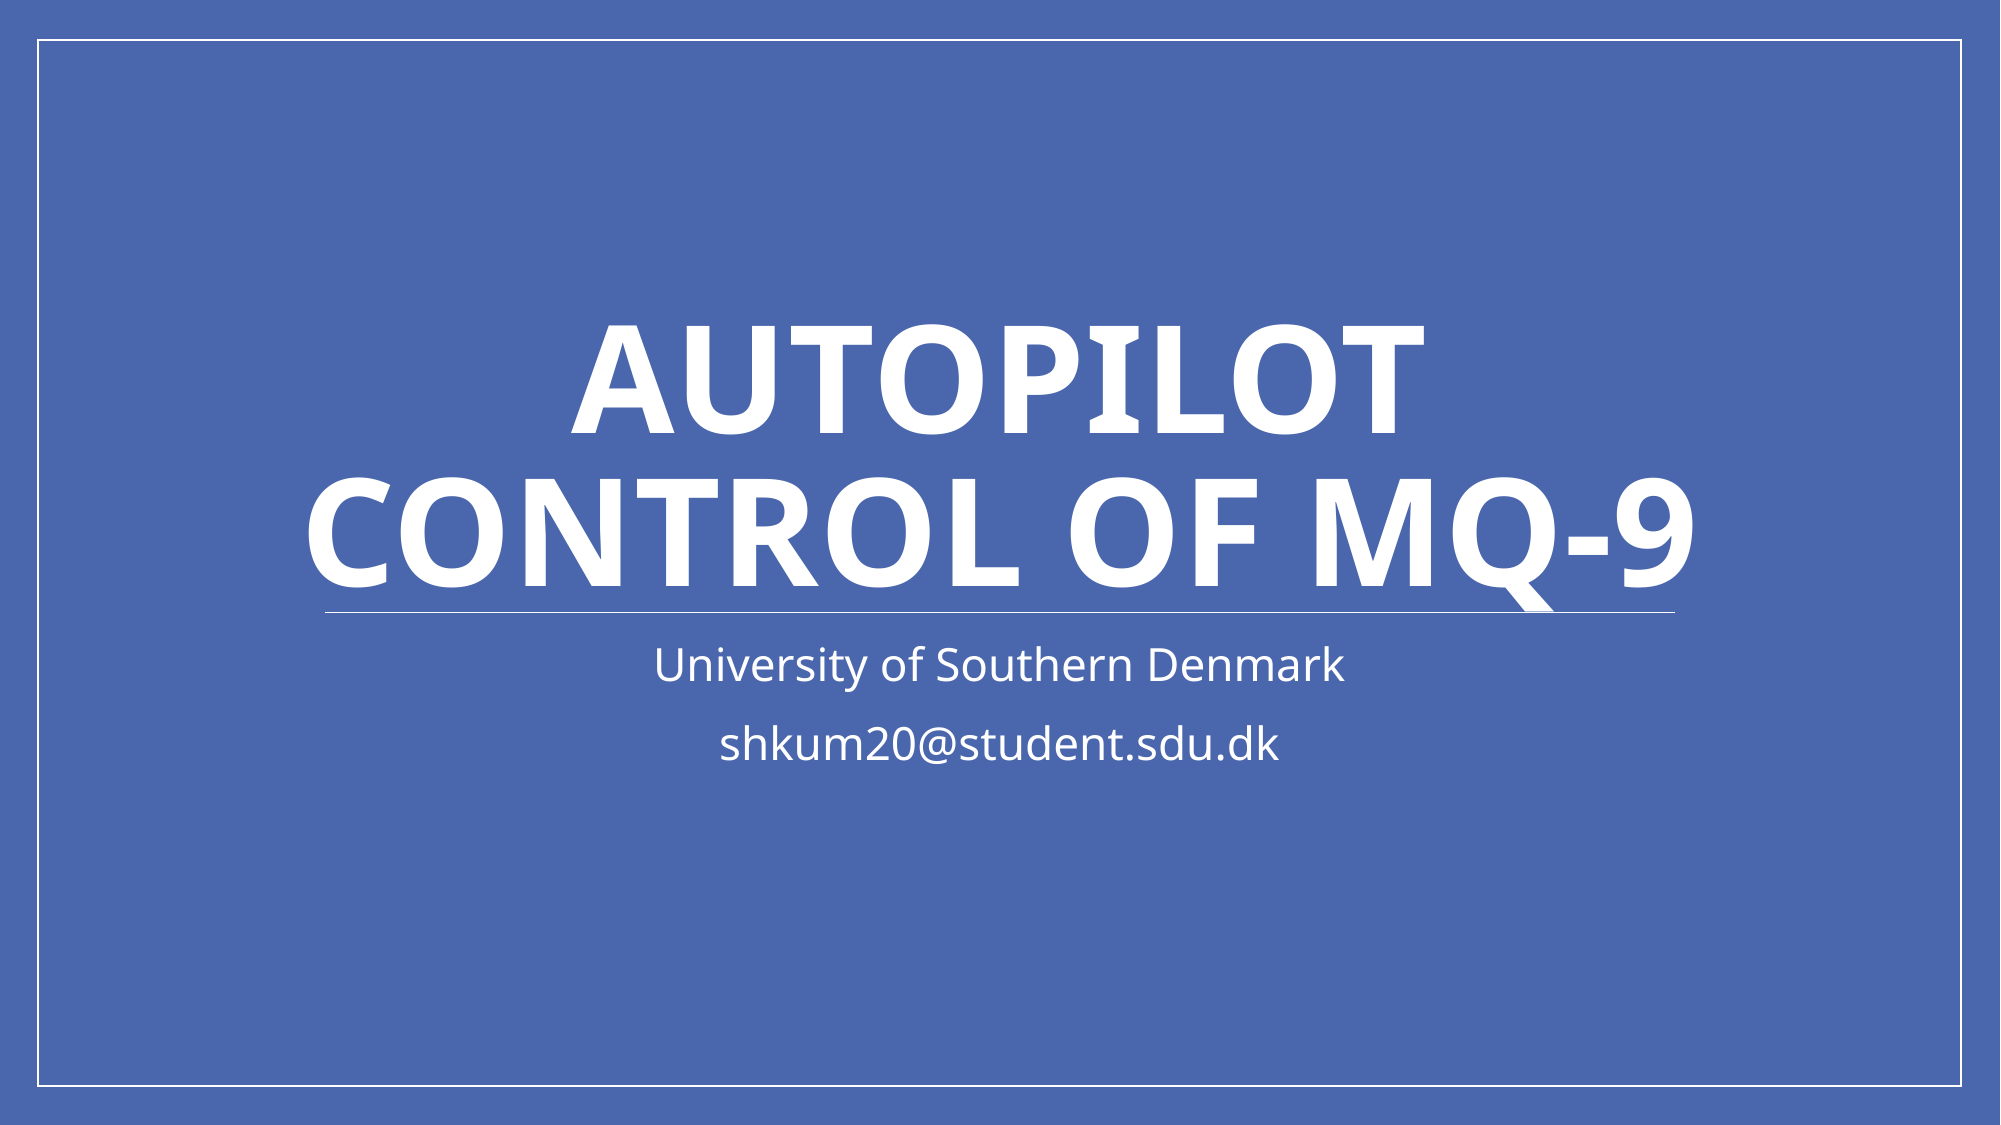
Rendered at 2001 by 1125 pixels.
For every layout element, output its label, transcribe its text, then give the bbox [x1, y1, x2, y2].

subtitle University of Southern Denmark shkum20@student.sdu.dk [280, 634, 1719, 863]
title Autopilot Control of MQ-9 [182, 144, 1818, 625]
